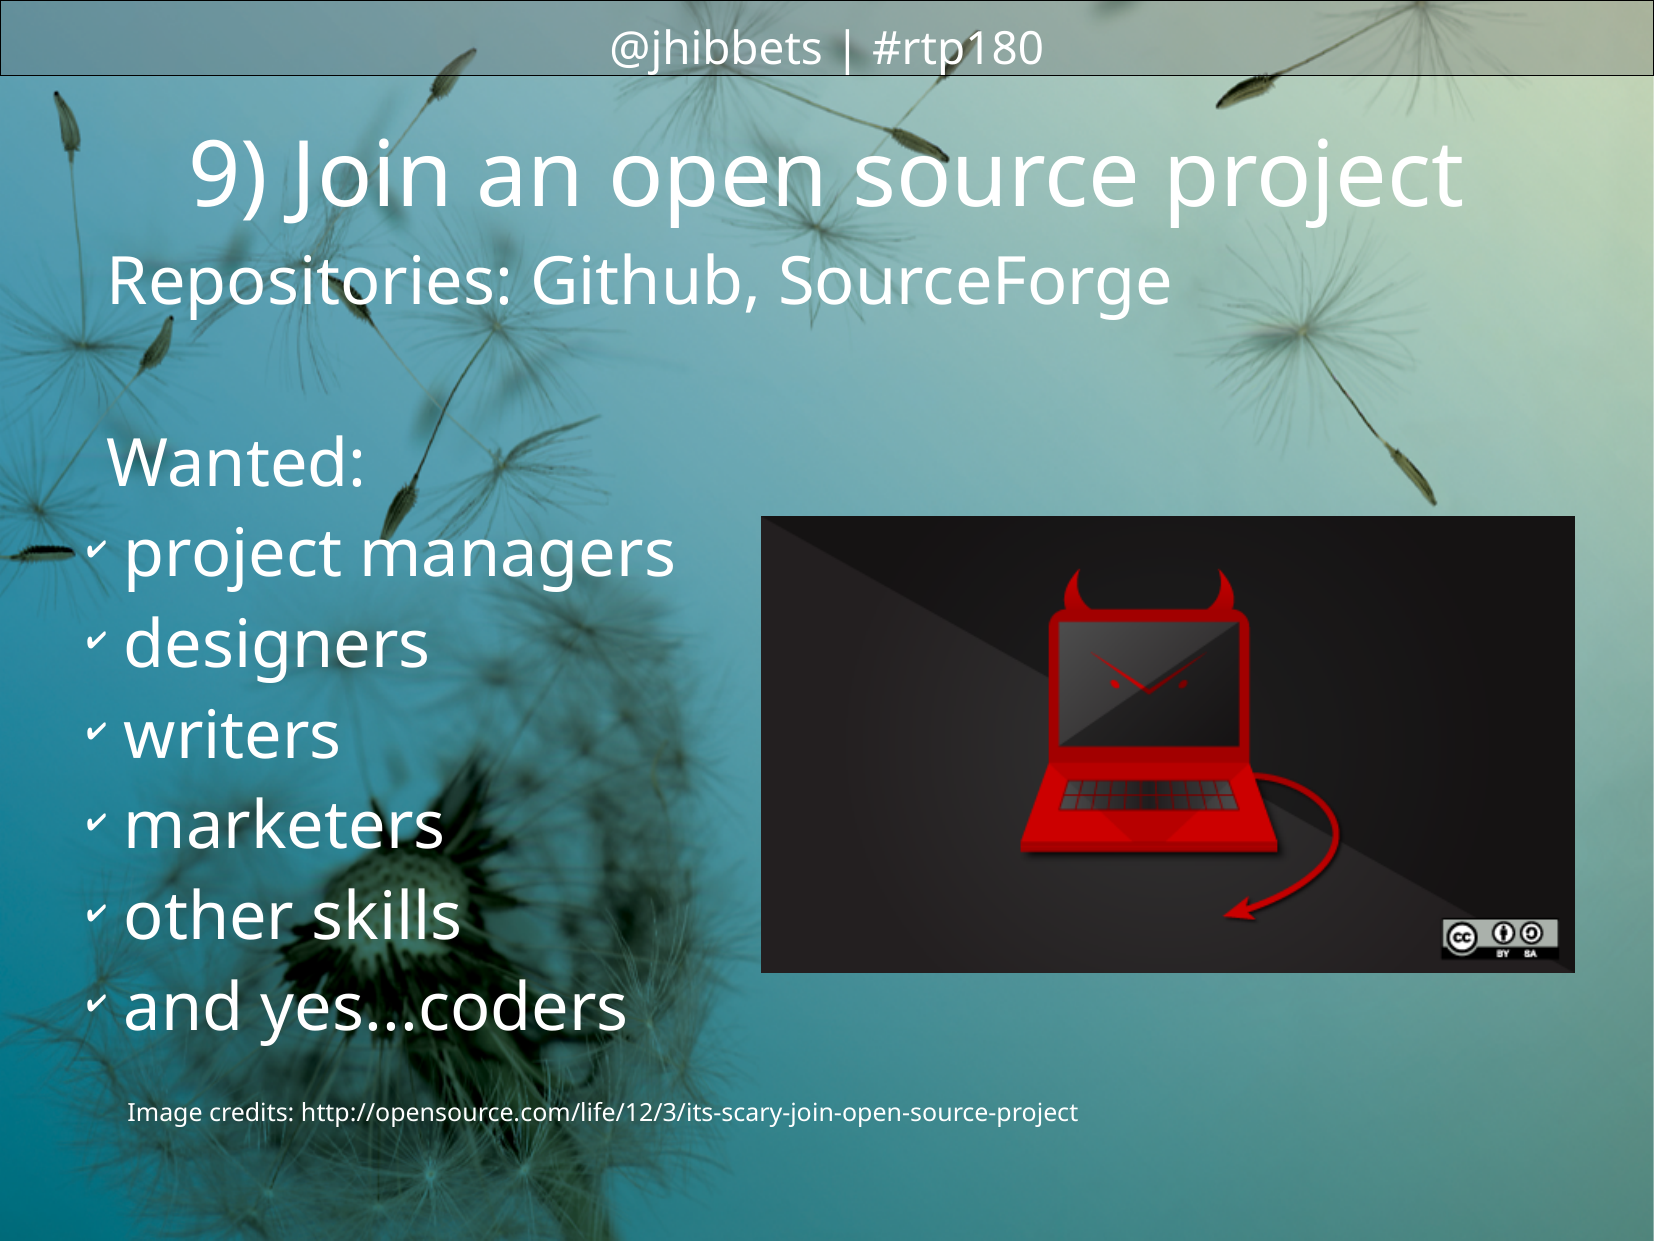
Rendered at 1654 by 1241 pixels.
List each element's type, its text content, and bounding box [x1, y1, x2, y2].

title 9) Join an open source project [82, 67, 1571, 275]
picture [0, 76, 1654, 1241]
text_box Repositories: Github, SourceForge Wanted: project managers designers writers marketers other skills and yes...coders [86, 244, 1576, 1039]
text_box Image credits: http://opensource.com/life/12/3/its-scary-join-open-source-project [112, 1087, 1319, 1131]
